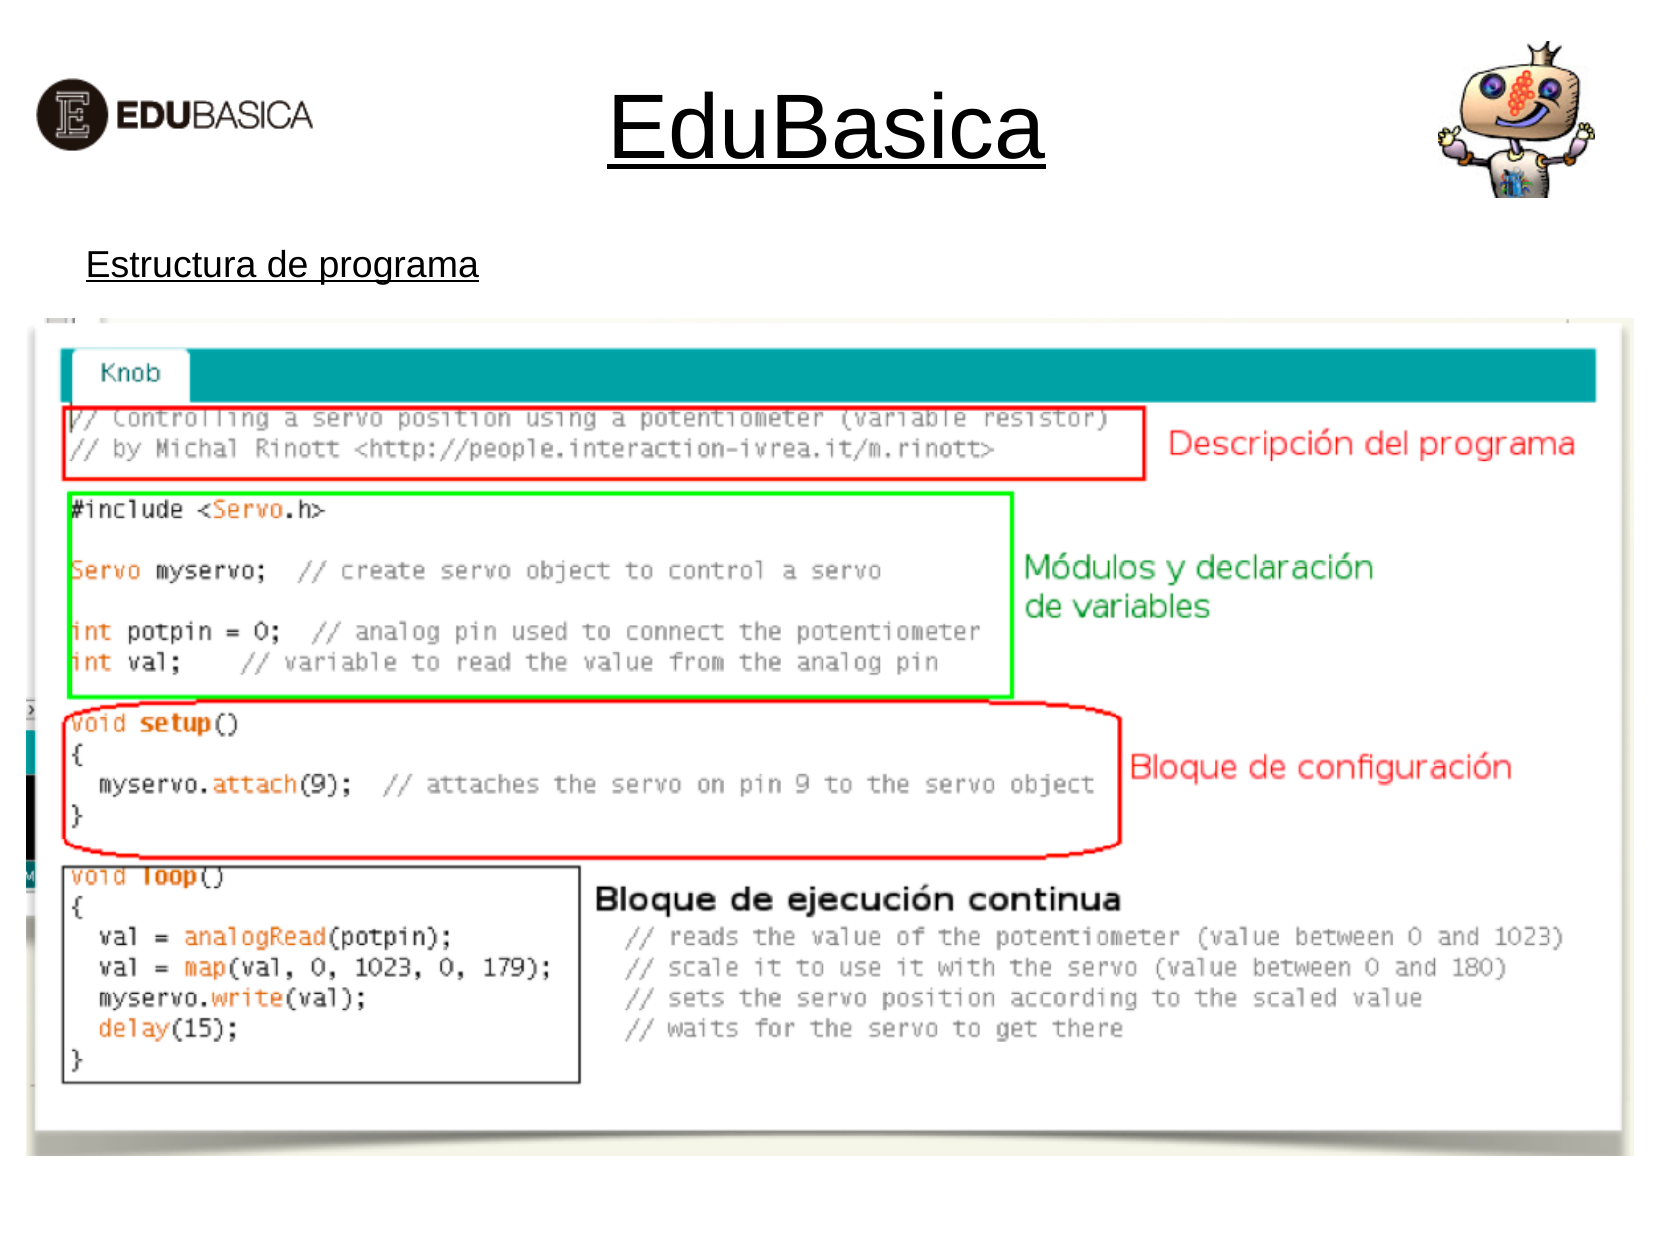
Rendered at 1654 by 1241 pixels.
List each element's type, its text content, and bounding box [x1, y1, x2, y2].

picture [26, 318, 1634, 1156]
text_box Estructura de programa [70, 236, 494, 294]
title EduBasica [82, 23, 1571, 231]
picture [35, 77, 316, 154]
picture [1438, 41, 1595, 198]
